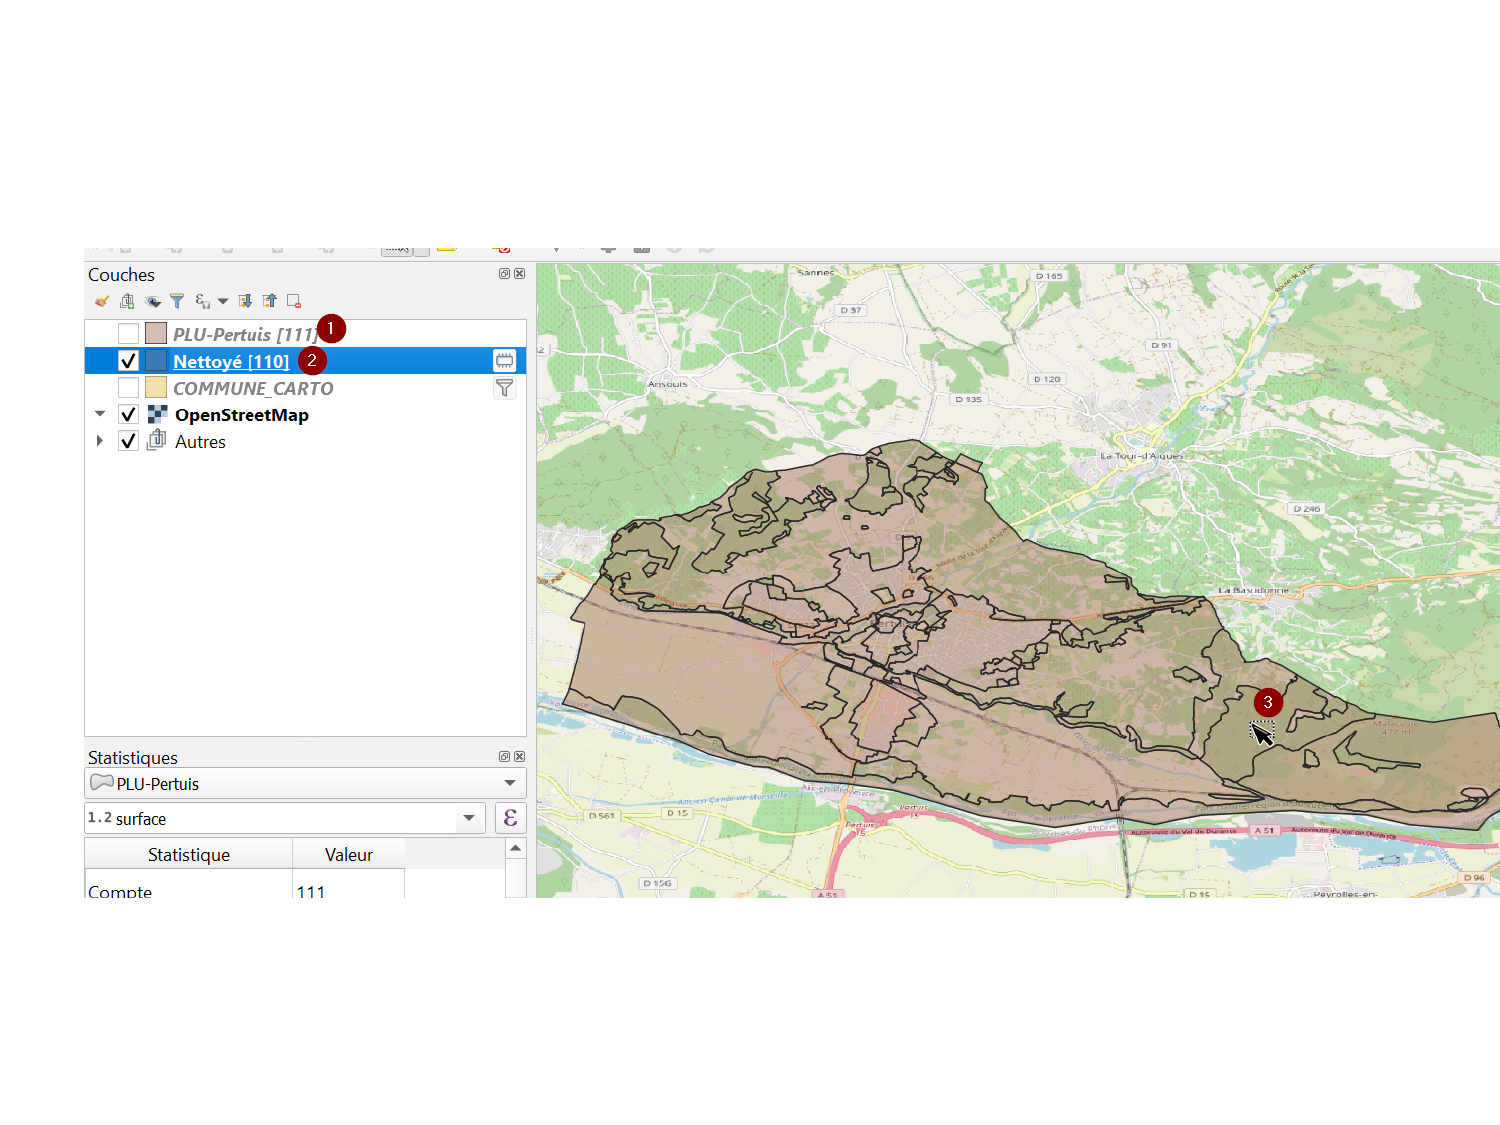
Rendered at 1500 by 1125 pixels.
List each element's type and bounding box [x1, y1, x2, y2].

picture [84, 248, 1500, 898]
